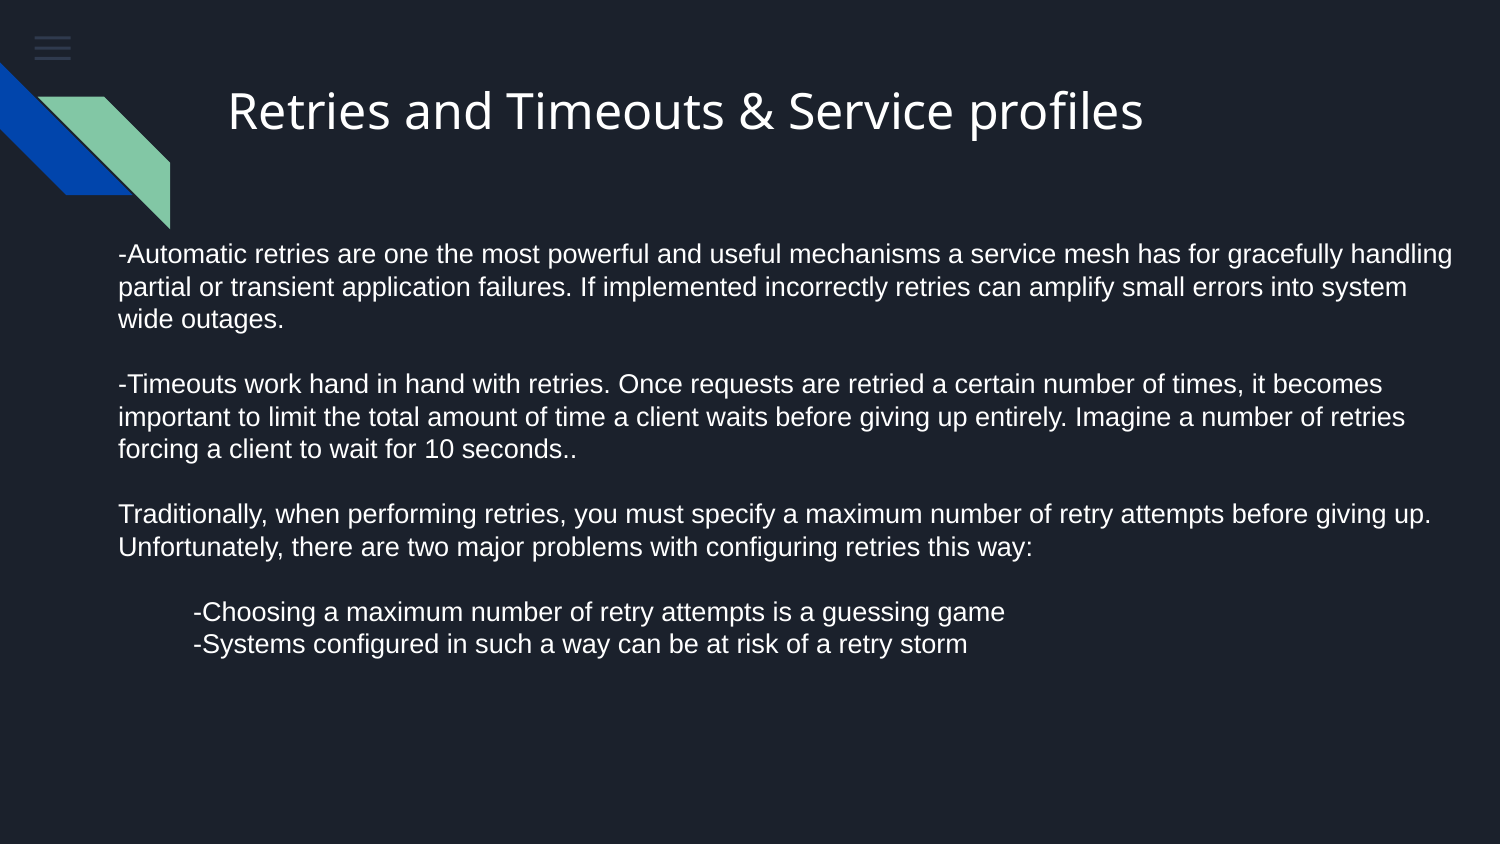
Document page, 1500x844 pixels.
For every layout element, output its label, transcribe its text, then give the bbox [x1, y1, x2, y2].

title Retries and Timeouts & Service profiles [212, 64, 1368, 215]
text_box -Automatic retries are one the most powerful and useful mechanisms a service mesh has for gracefully handling partial or transient application failures. If implemented incorrectly retries can amplify small errors into system wide outages. -Timeouts work hand in hand with retries. Once requests are retried a certain number of times, it becomes important to limit the total amount of time a client waits before giving up entirely. Imagine a number of retries forcing a client to wait for 10 seconds.. Traditionally, when performing retries, you must specify a maximum number of retry attempts before giving up. Unfortunately, there are two major problems with configuring retries this way: -Choosing a maximum number of retry attempts is a guessing game -Systems configured in such a way can be at risk of a retry storm [103, 221, 1478, 739]
